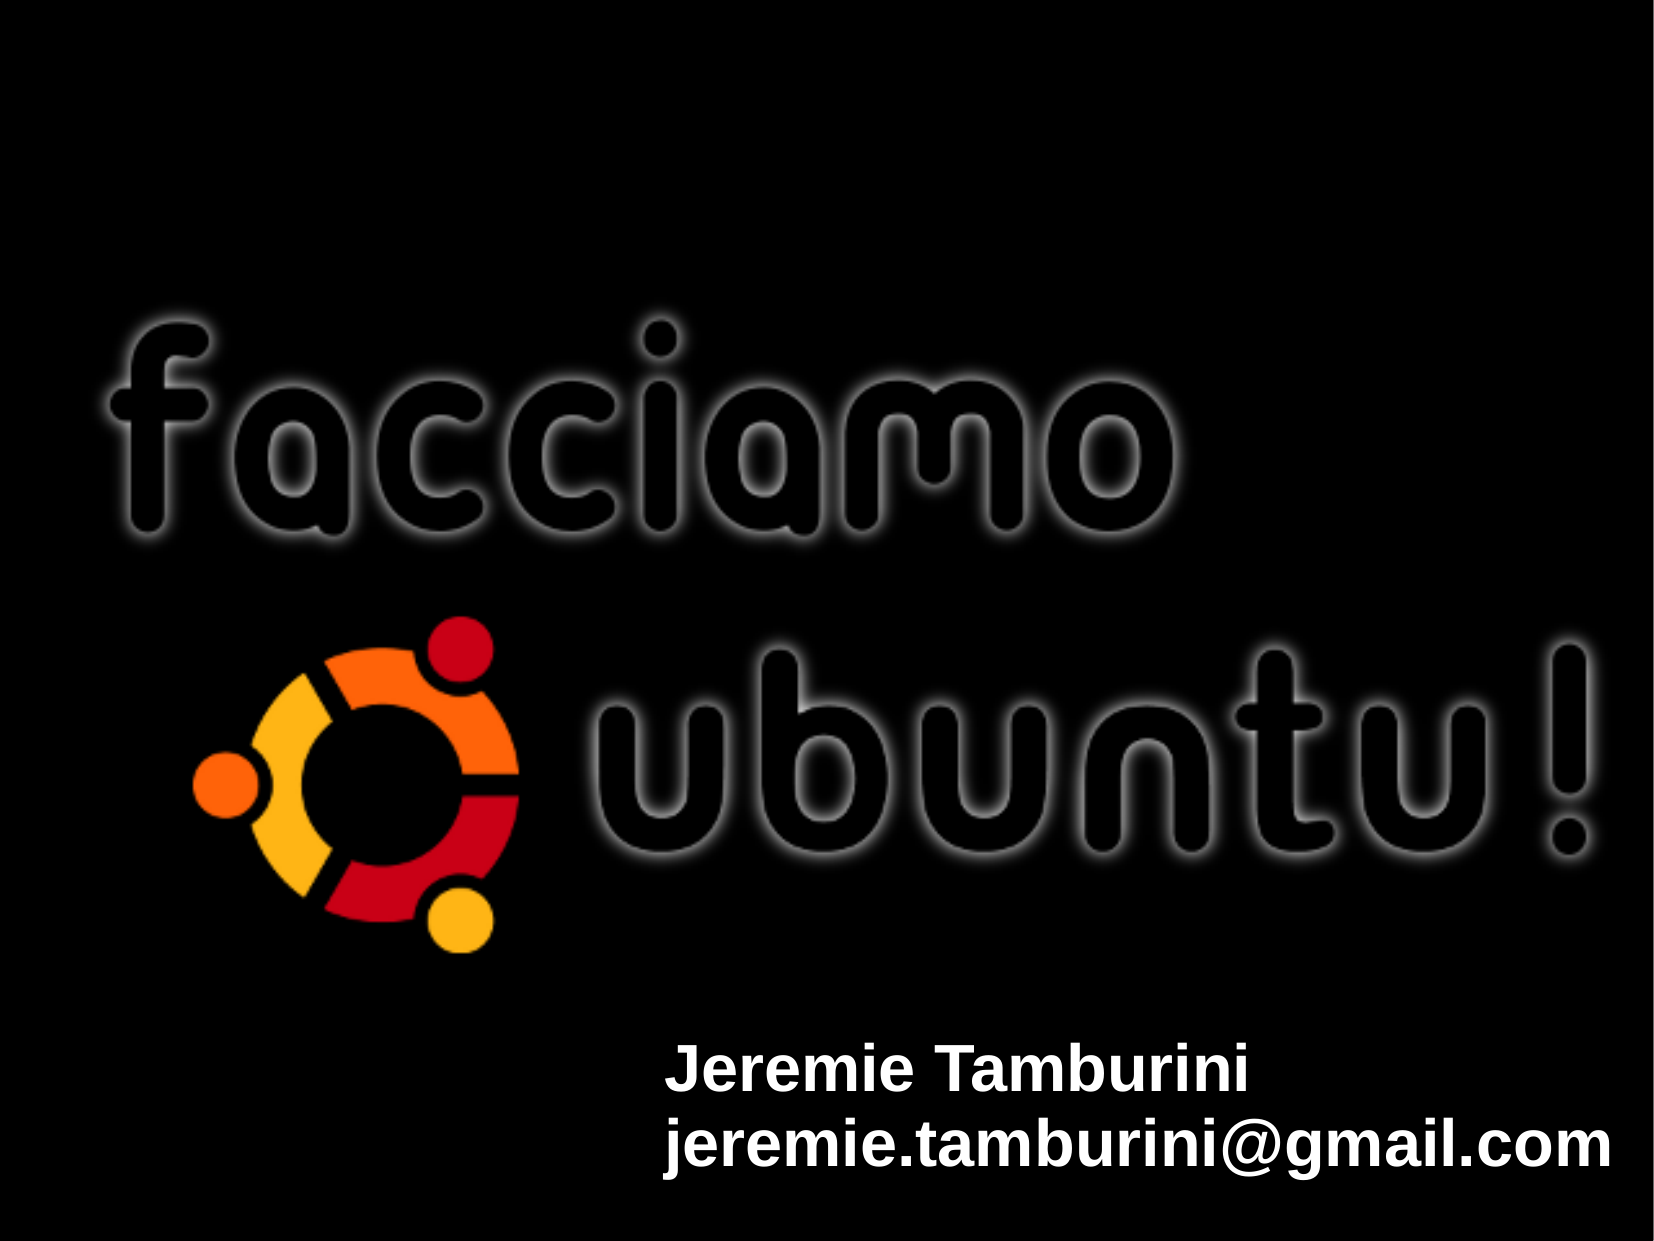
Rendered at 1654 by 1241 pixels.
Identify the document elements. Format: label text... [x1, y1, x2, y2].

text_box Jeremie Tamburini jeremie.tamburini@gmail.com [649, 1023, 1654, 1211]
picture [0, 0, 1654, 1241]
